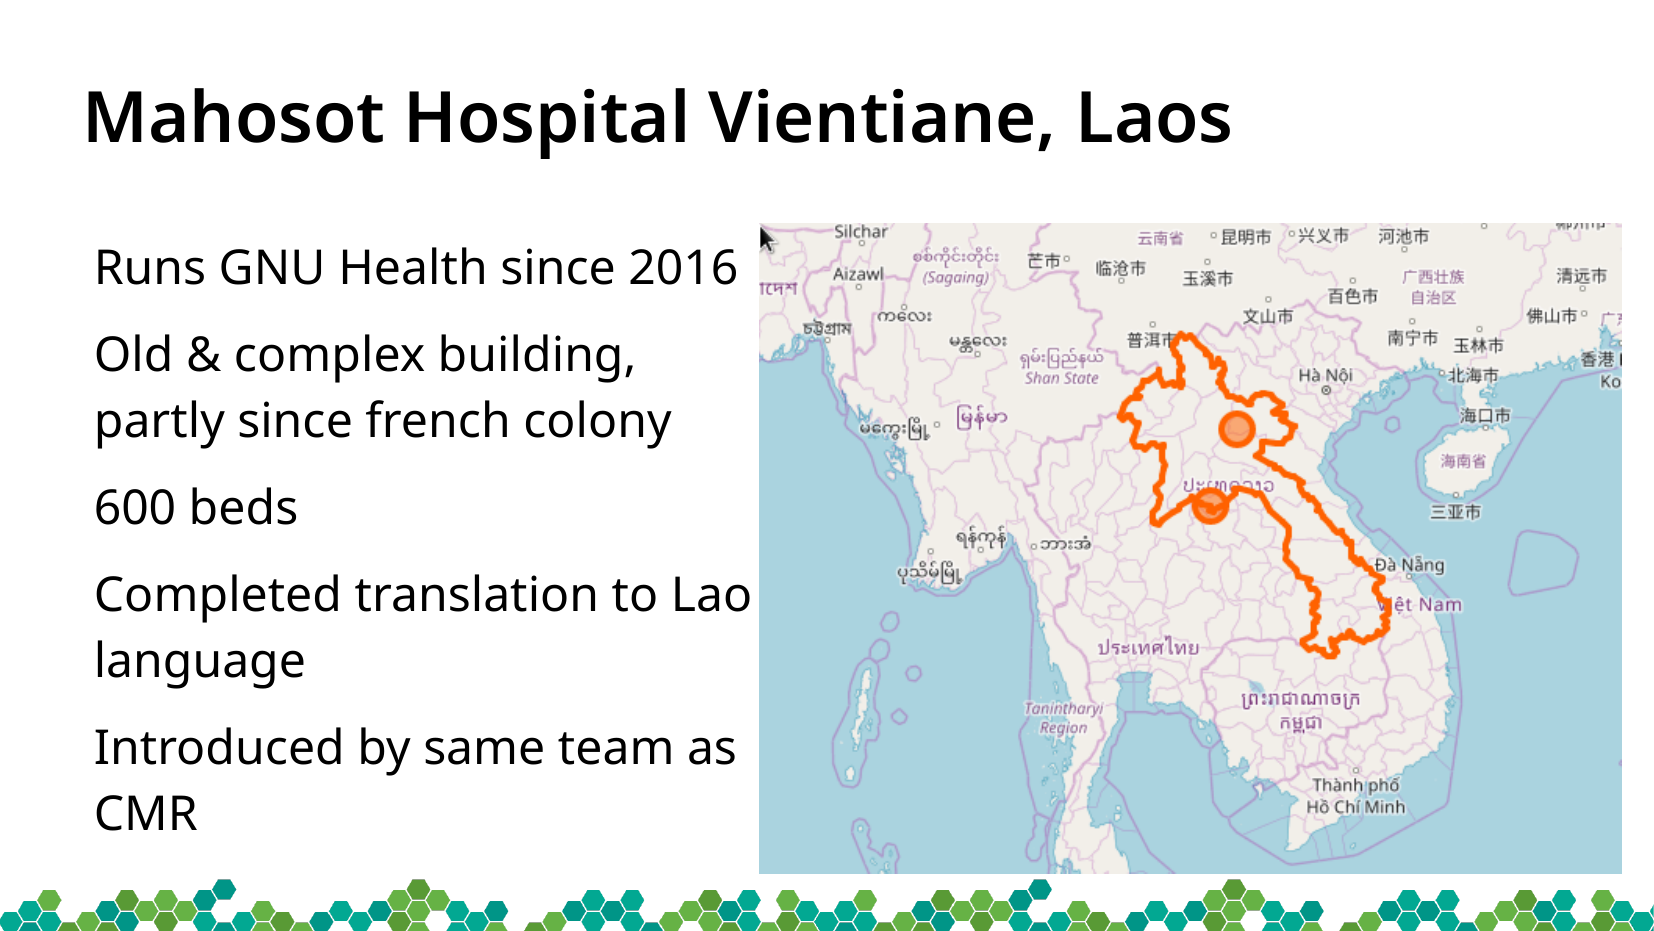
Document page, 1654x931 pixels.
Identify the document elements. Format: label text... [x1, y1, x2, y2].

title Mahosot Hospital Vientiane, Laos [82, 37, 1571, 193]
picture [0, 223, 1654, 931]
list Runs GNU Health since 2016 Old & complex building, partly since french colony 600 beds Completed translation to Lao language Introduced by same team as CMR [93, 233, 759, 849]
